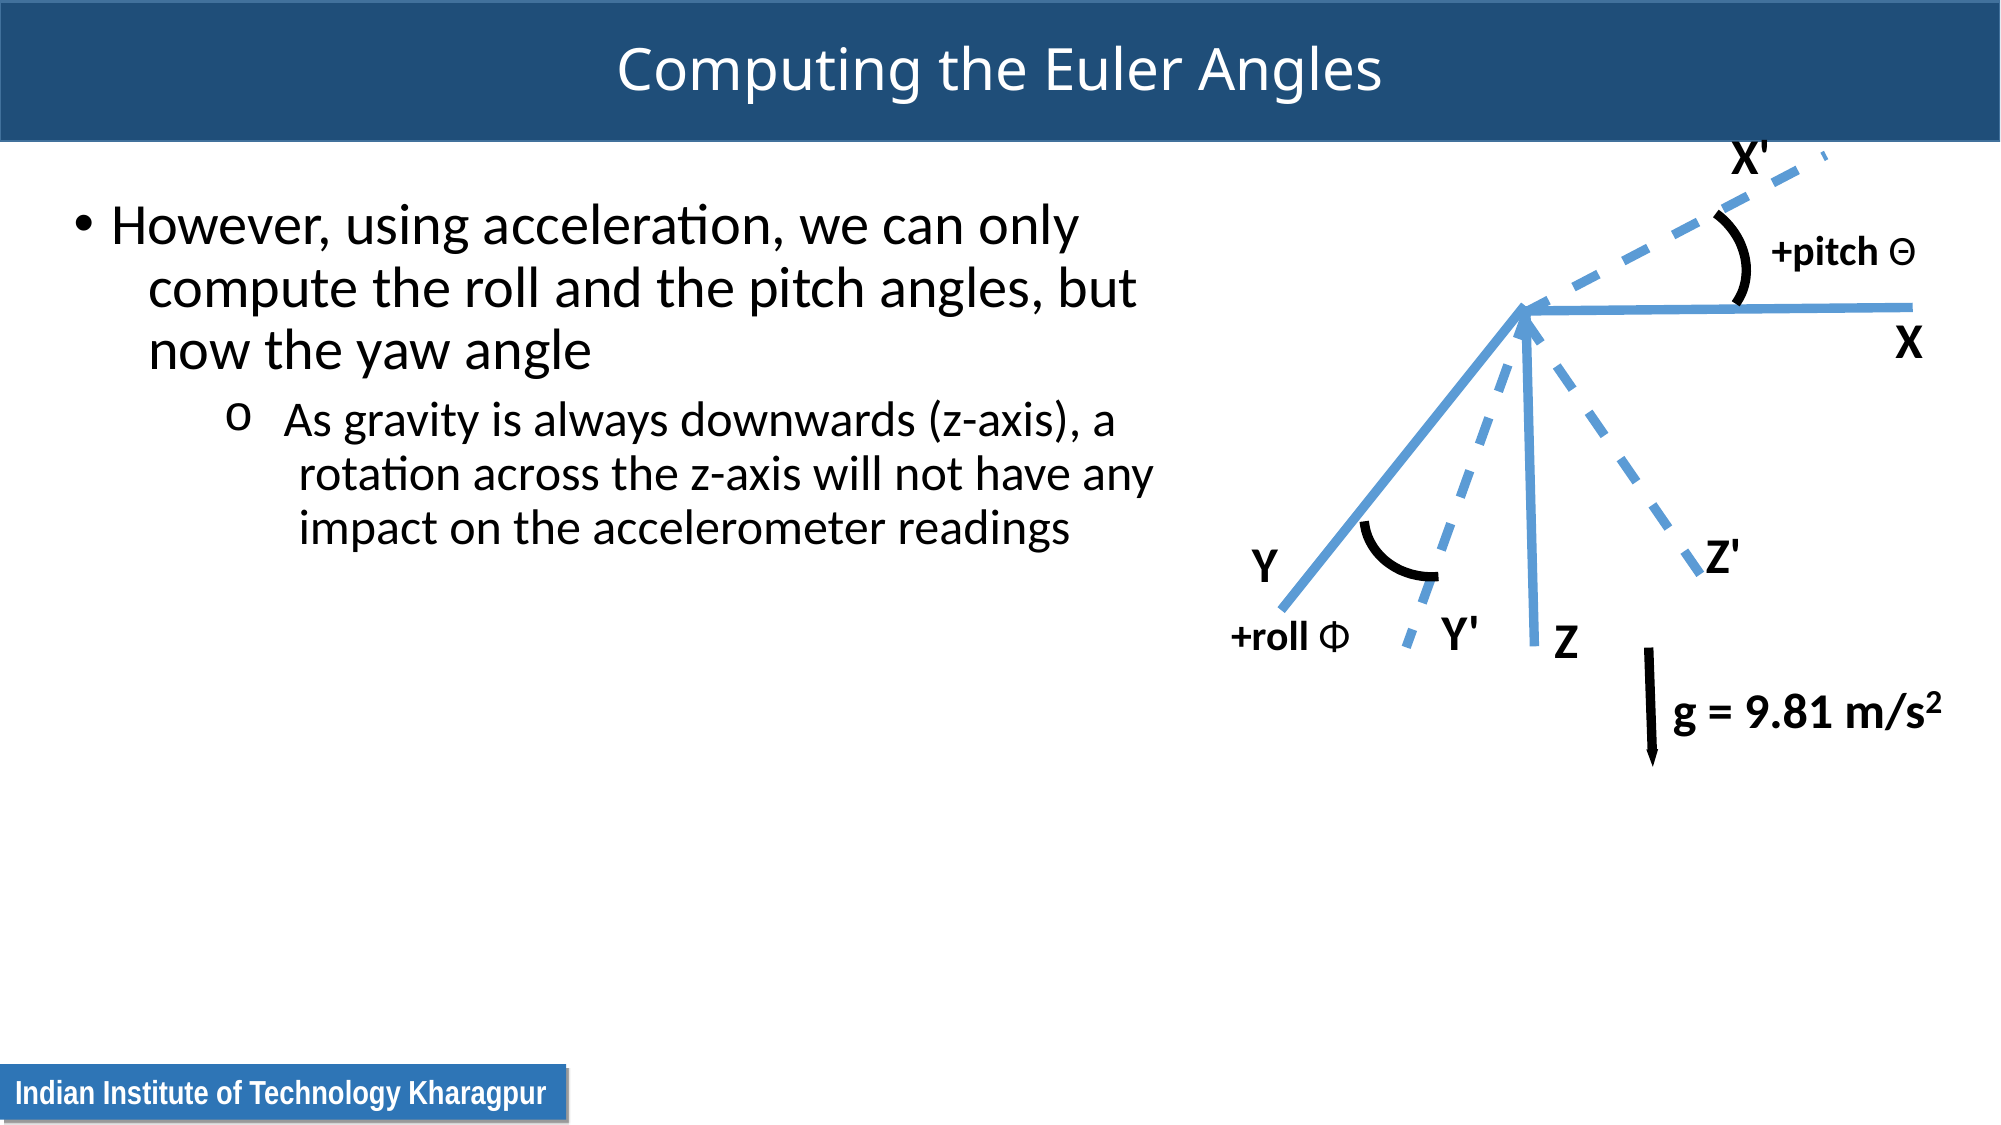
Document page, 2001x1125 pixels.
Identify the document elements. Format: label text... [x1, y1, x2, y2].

list However, using acceleration, we can only compute the roll and the pitch angles, but now the yaw angle As gravity is always downwards (z-axis), a rotation across the z-axis will not have any impact on the accelerometer readings [58, 186, 1253, 1065]
text_box +pitch Θ [1756, 216, 1988, 282]
text_box Z' [1690, 516, 1773, 593]
text_box X' [1716, 117, 1798, 194]
text_box g = 9.81 m/s2 [1657, 671, 1993, 747]
text_box Y [1236, 525, 1319, 600]
text_box Y' [1426, 593, 1509, 669]
text_box +roll Φ [1216, 600, 1404, 667]
text_box Z [1539, 600, 1622, 677]
title Computing the Euler Angles [0, 1, 2000, 141]
text_box X [1880, 301, 1963, 378]
